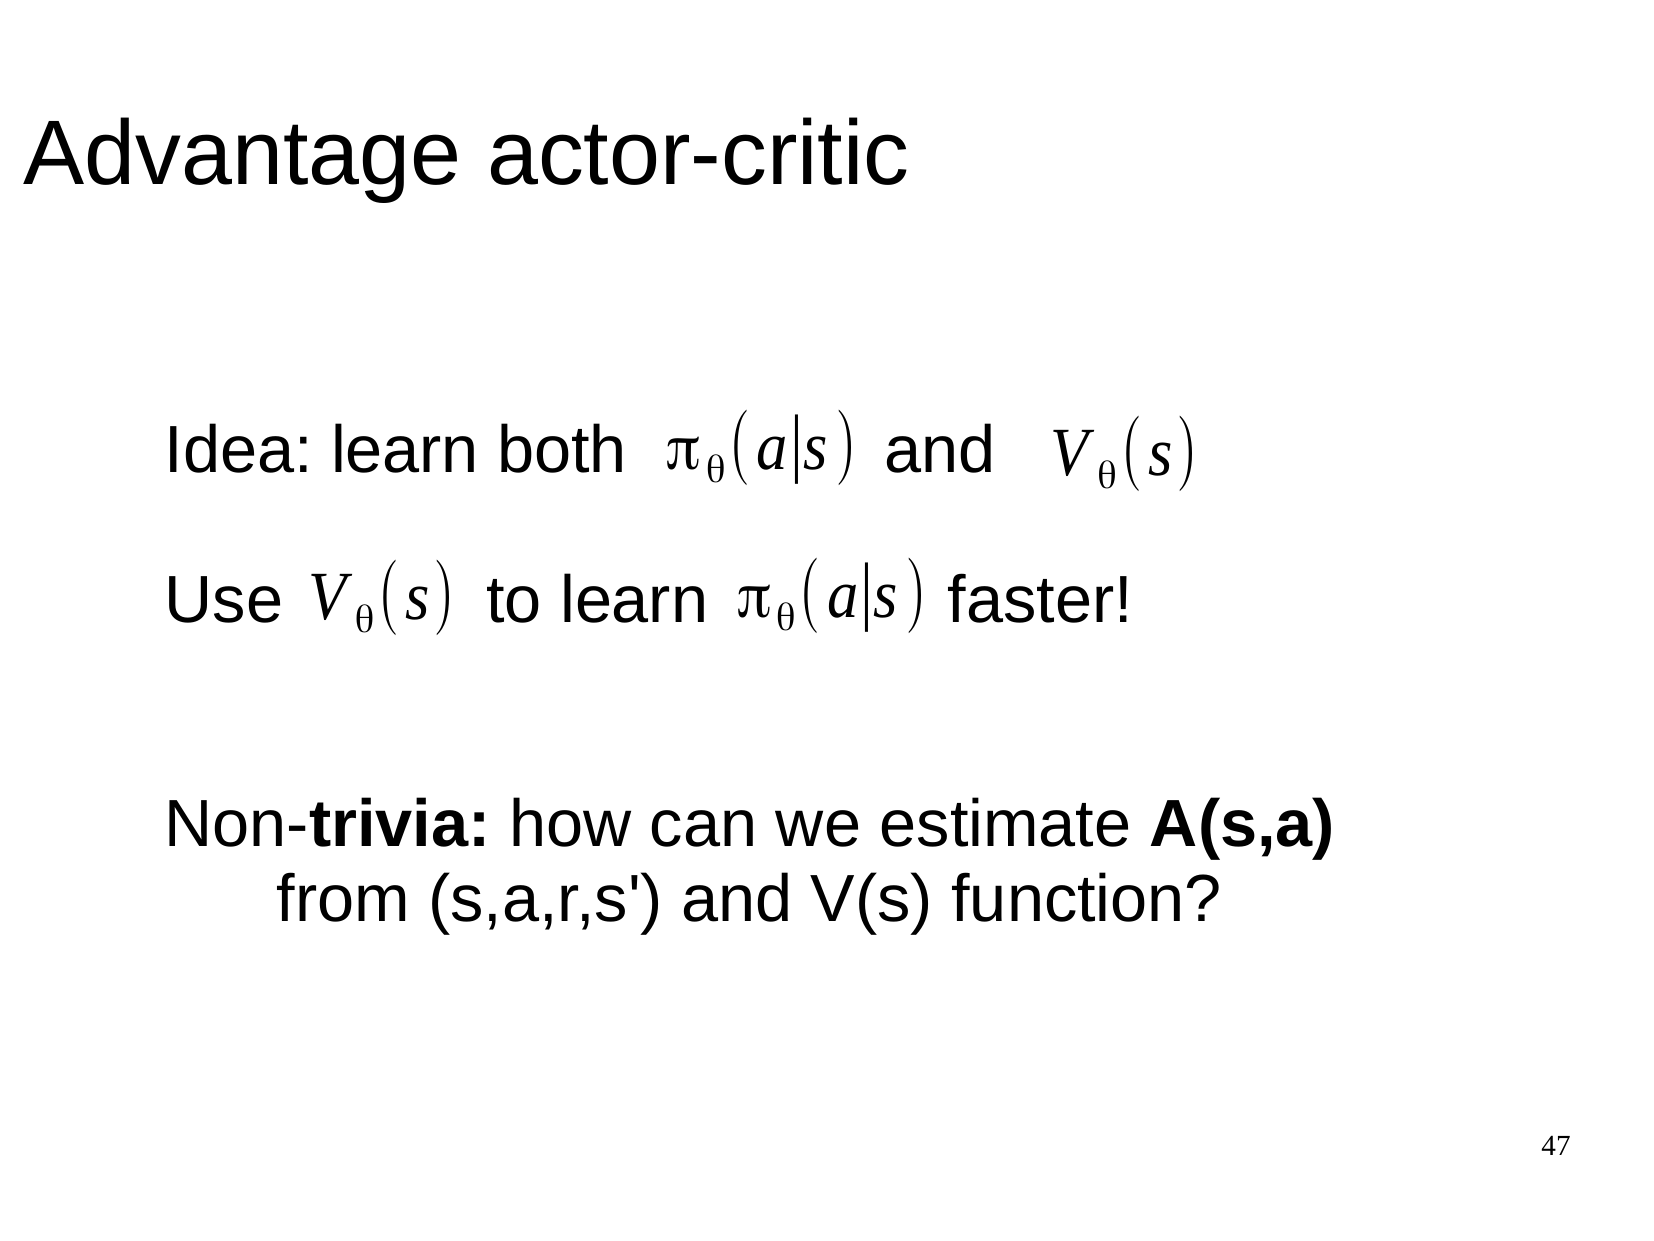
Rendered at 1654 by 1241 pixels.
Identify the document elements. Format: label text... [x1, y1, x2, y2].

title Advantage actor-critic [23, 49, 1512, 257]
text_box Idea: learn both and Use to learn faster! Non-trivia: how can we estimate A(s,a) from (s,a,r,s') and V(s) function? [150, 405, 1546, 944]
chart [721, 552, 941, 636]
chart [651, 405, 871, 488]
chart [1035, 410, 1214, 494]
chart [292, 555, 471, 639]
